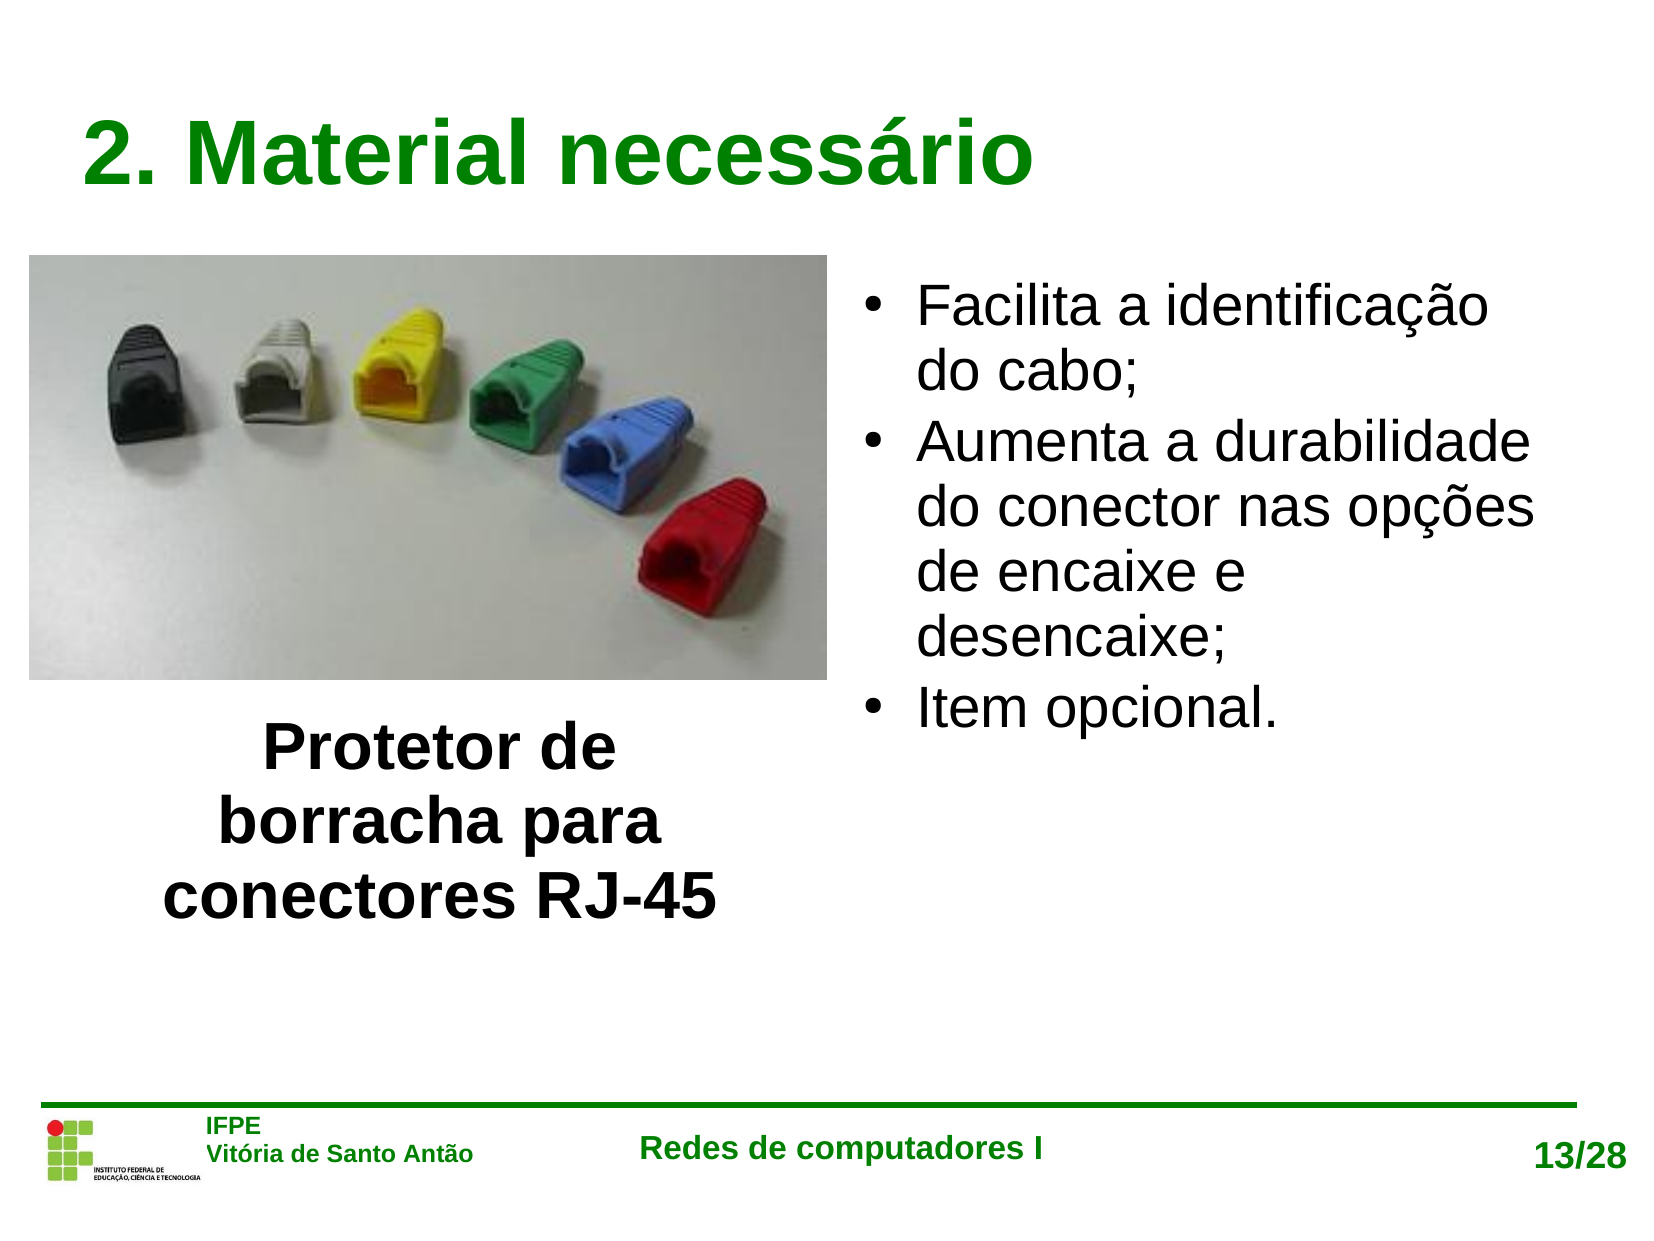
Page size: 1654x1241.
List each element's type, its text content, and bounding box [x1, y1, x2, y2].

picture [29, 255, 827, 680]
title 2. Material necessário [82, 49, 1571, 257]
picture [39, 1111, 207, 1191]
list Protetor de borracha para conectores RJ-45 [41, 708, 768, 1100]
list Facilita a identificação do cabo; Aumenta a durabilidade do conector nas opções de encaixe e desencaixe; Item opcional. [845, 272, 1572, 1091]
